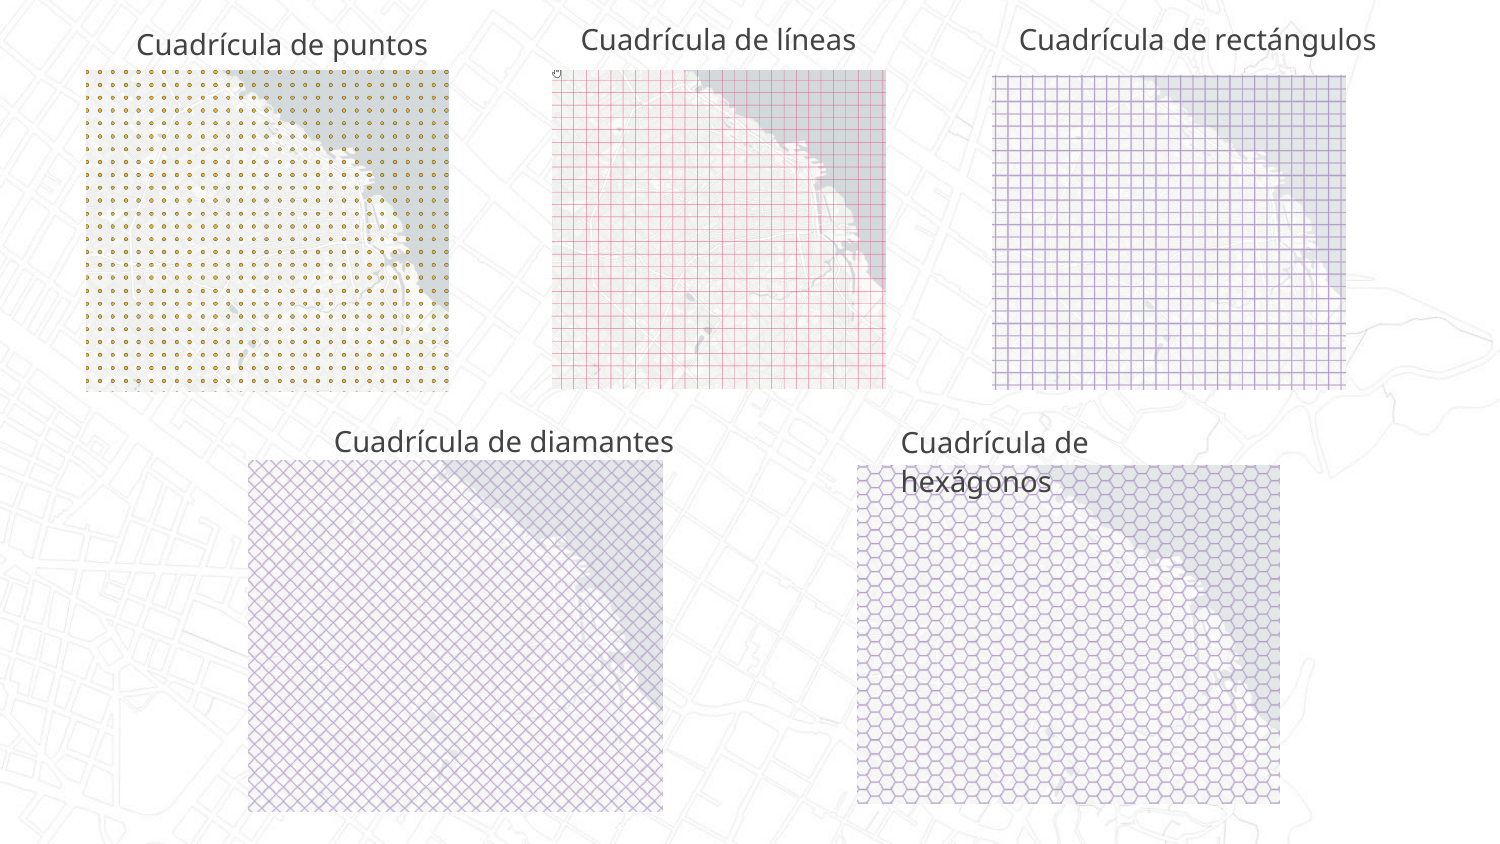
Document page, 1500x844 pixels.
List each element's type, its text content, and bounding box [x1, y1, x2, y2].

text_box Cuadrícula de líneas [565, 11, 875, 96]
text_box Cuadrícula de puntos [121, 16, 449, 101]
picture [0, 0, 1500, 844]
text_box Cuadrícula de diamantes [318, 413, 697, 507]
text_box Cuadrícula de hexágonos [885, 414, 1256, 508]
text_box Cuadrícula de rectángulos [1003, 11, 1394, 106]
